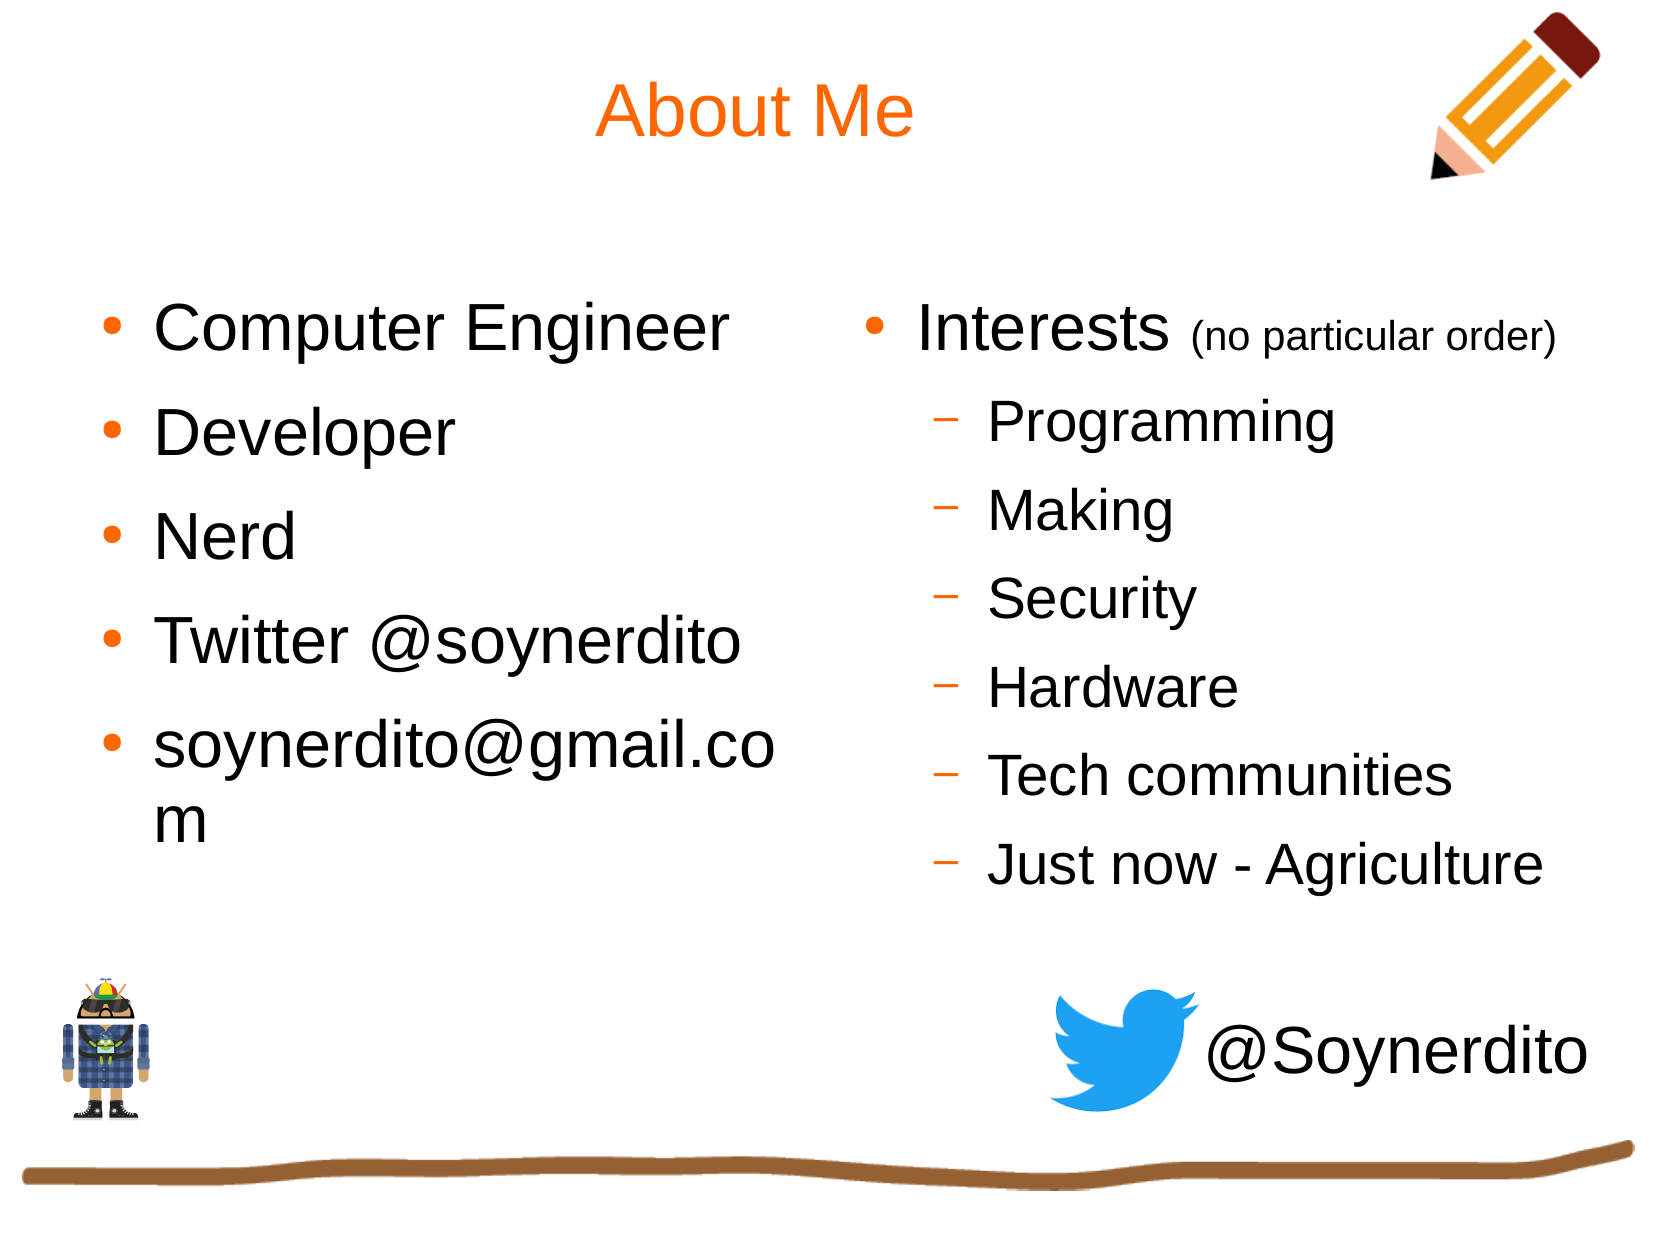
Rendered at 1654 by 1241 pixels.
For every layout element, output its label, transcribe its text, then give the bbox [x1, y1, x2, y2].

list Computer Engineer Developer Nerd Twitter @soynerdito soynerdito@gmail.com [82, 290, 809, 1122]
picture [1430, 12, 1601, 181]
text_box @Soynerdito [1189, 1005, 1606, 1096]
picture [1049, 989, 1200, 1112]
picture [30, 974, 181, 1126]
list Interests (no particular order) Programming Making Security Hardware Tech communities Just now - Agriculture [845, 290, 1572, 1122]
title About Me [82, 49, 1430, 172]
picture [22, 1140, 1635, 1191]
